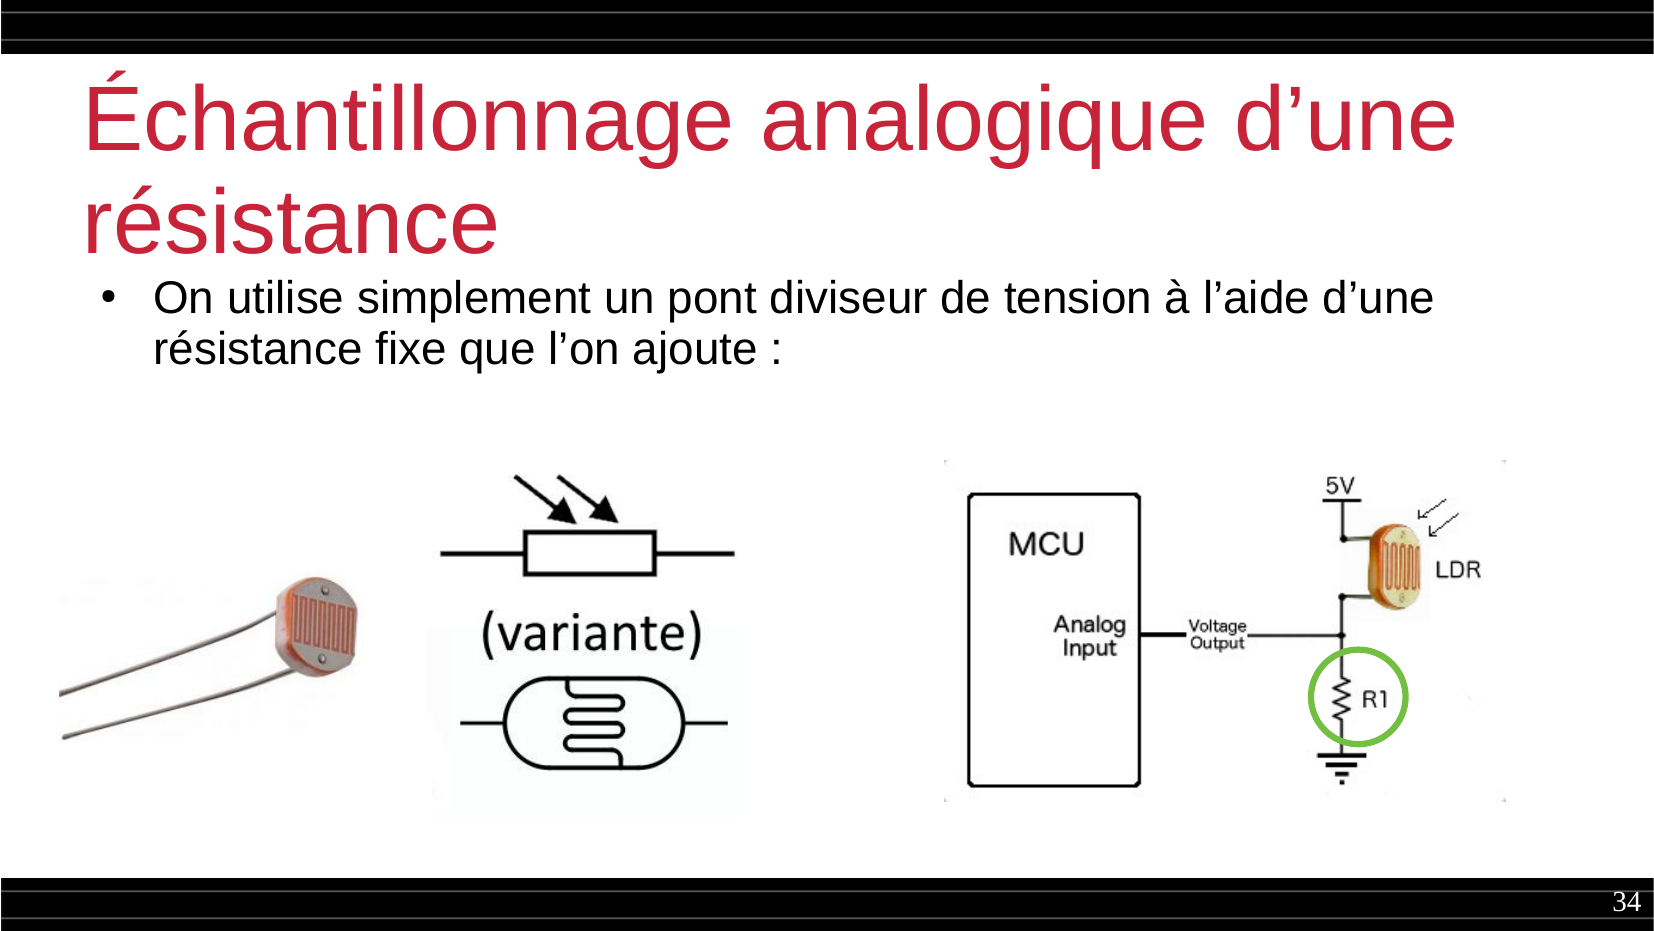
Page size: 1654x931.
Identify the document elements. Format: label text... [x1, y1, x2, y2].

list On utilise simplement un pont diviseur de tension à l’aide d’une résistance fixe que l’on ajoute : [82, 271, 1571, 758]
picture [1, 878, 1654, 931]
picture [59, 436, 759, 819]
picture [944, 460, 1506, 802]
title Échantillonnage analogique d’une résistance [82, 67, 1571, 271]
picture [1, 0, 1654, 54]
